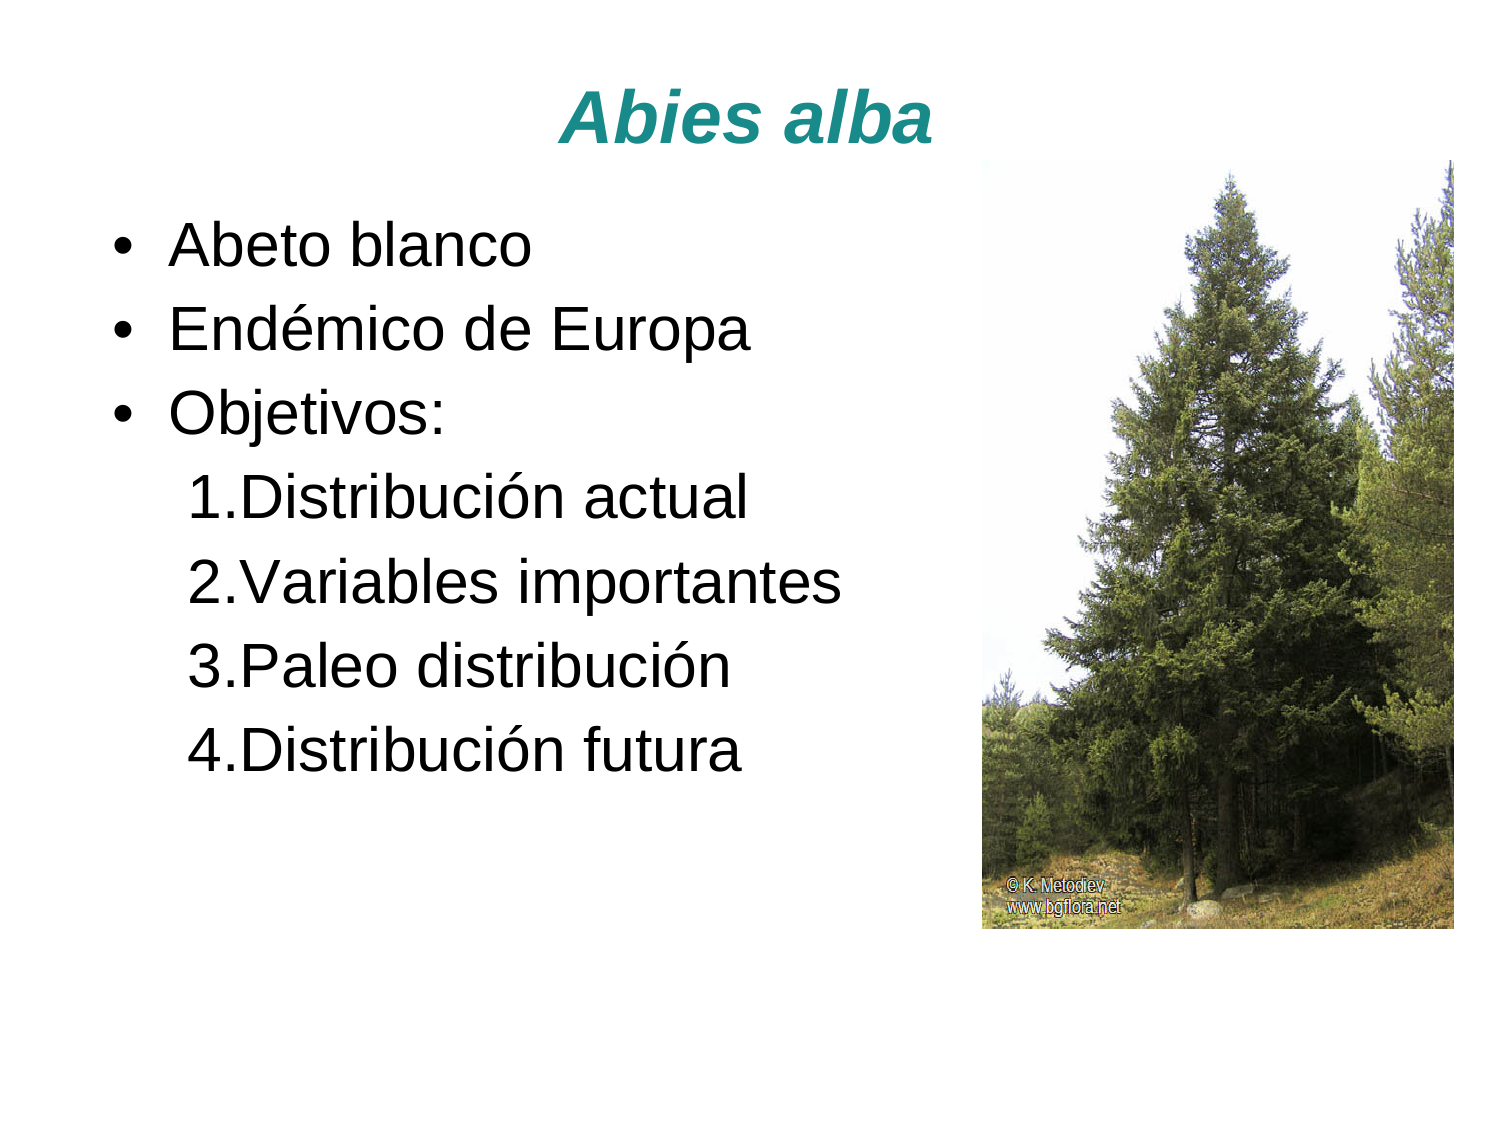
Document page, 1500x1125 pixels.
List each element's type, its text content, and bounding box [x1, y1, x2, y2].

title Abies alba [28, 46, 1466, 188]
list Abeto blanco Endémico de Europa Objetivos: Distribución actual Variables importantes Paleo distribución Distribución futura [98, 202, 961, 955]
picture [982, 160, 1454, 929]
